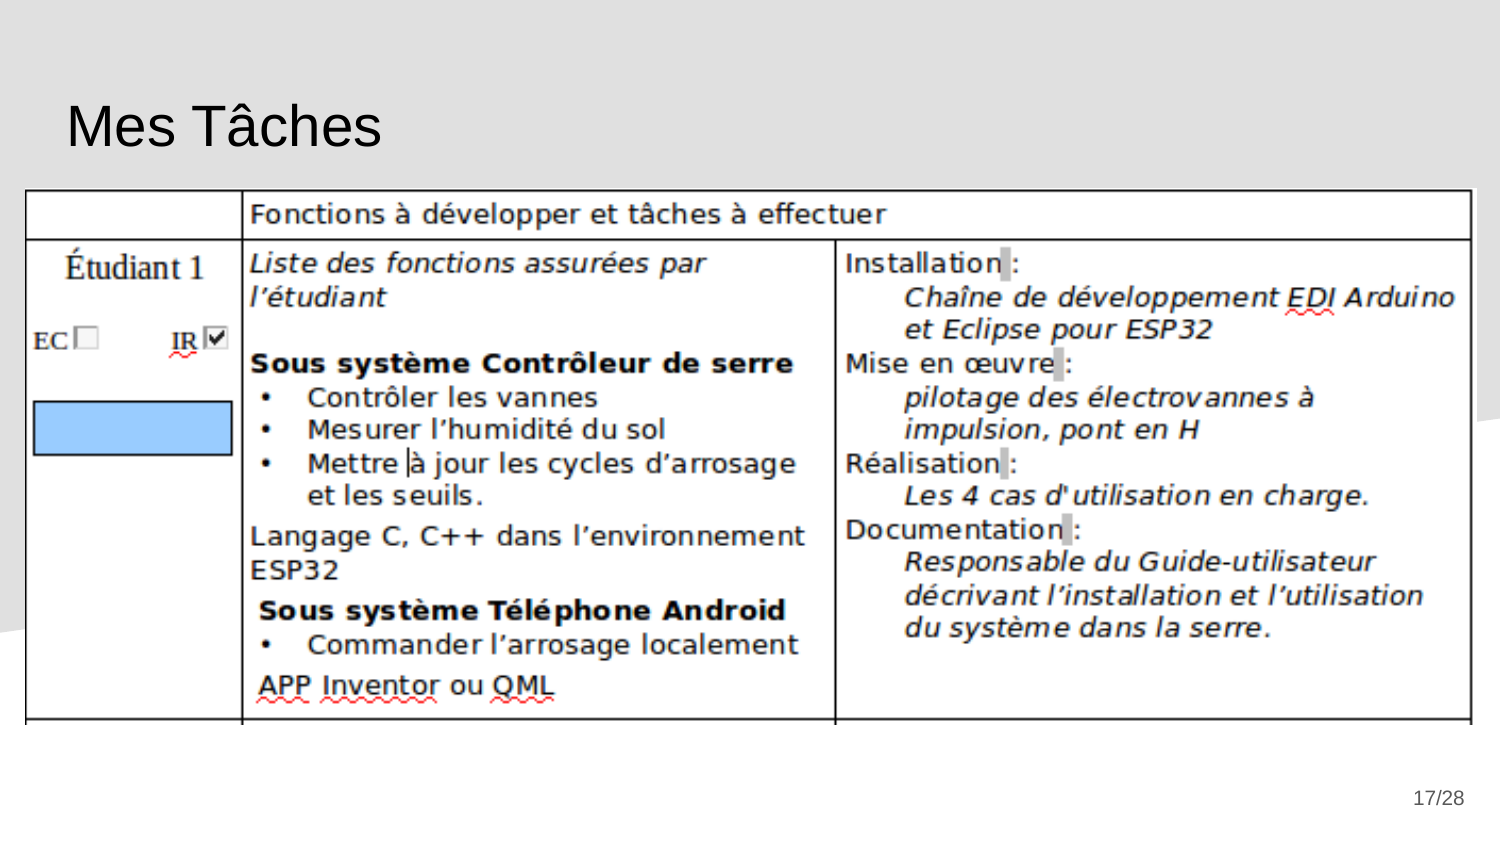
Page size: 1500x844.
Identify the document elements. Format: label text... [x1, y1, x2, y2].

picture [25, 188, 1477, 725]
slide_number <numéro>/28 [1389, 764, 1480, 830]
title Mes Tâches [51, 72, 1449, 167]
